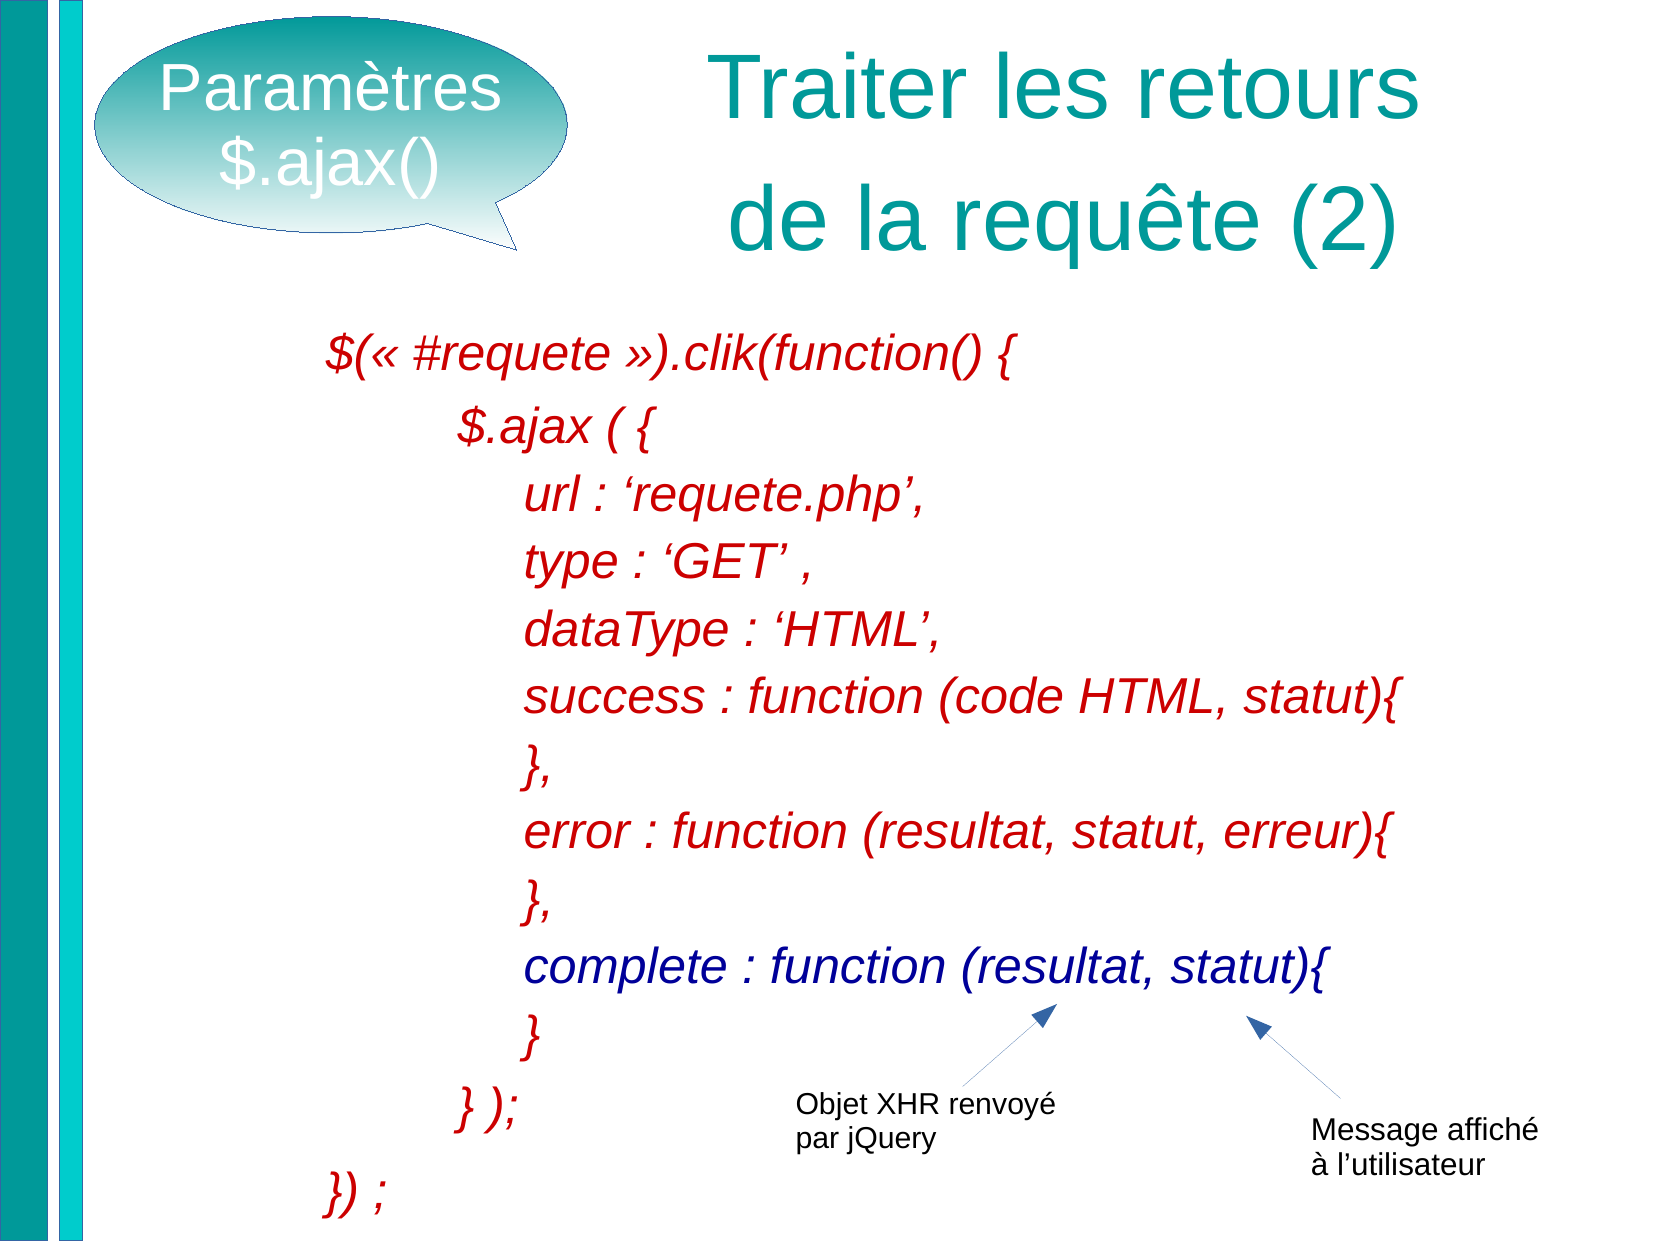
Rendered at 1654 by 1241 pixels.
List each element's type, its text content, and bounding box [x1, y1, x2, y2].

list Message affiché à l’utilisateur [1269, 1111, 1542, 1193]
list Objet XHR renvoyé par jQuery [755, 1086, 1058, 1188]
text_box Paramètres $.ajax() [94, 16, 568, 251]
list $(« #requete »).clik(function() { $.ajax ( { url : ‘requete.php’, type : ‘GET’ , dataType : ‘HTML’, success : function (code HTML, statut){ }, error : function (resultat, statut, erreur){ }, complete : function (resultat, statut){ } } ); }) ; [259, 324, 1654, 1223]
text_box [59, 0, 83, 1241]
text_box [0, 0, 48, 1241]
text_box Traiter les retours de la requête (2) [484, 35, 1599, 284]
